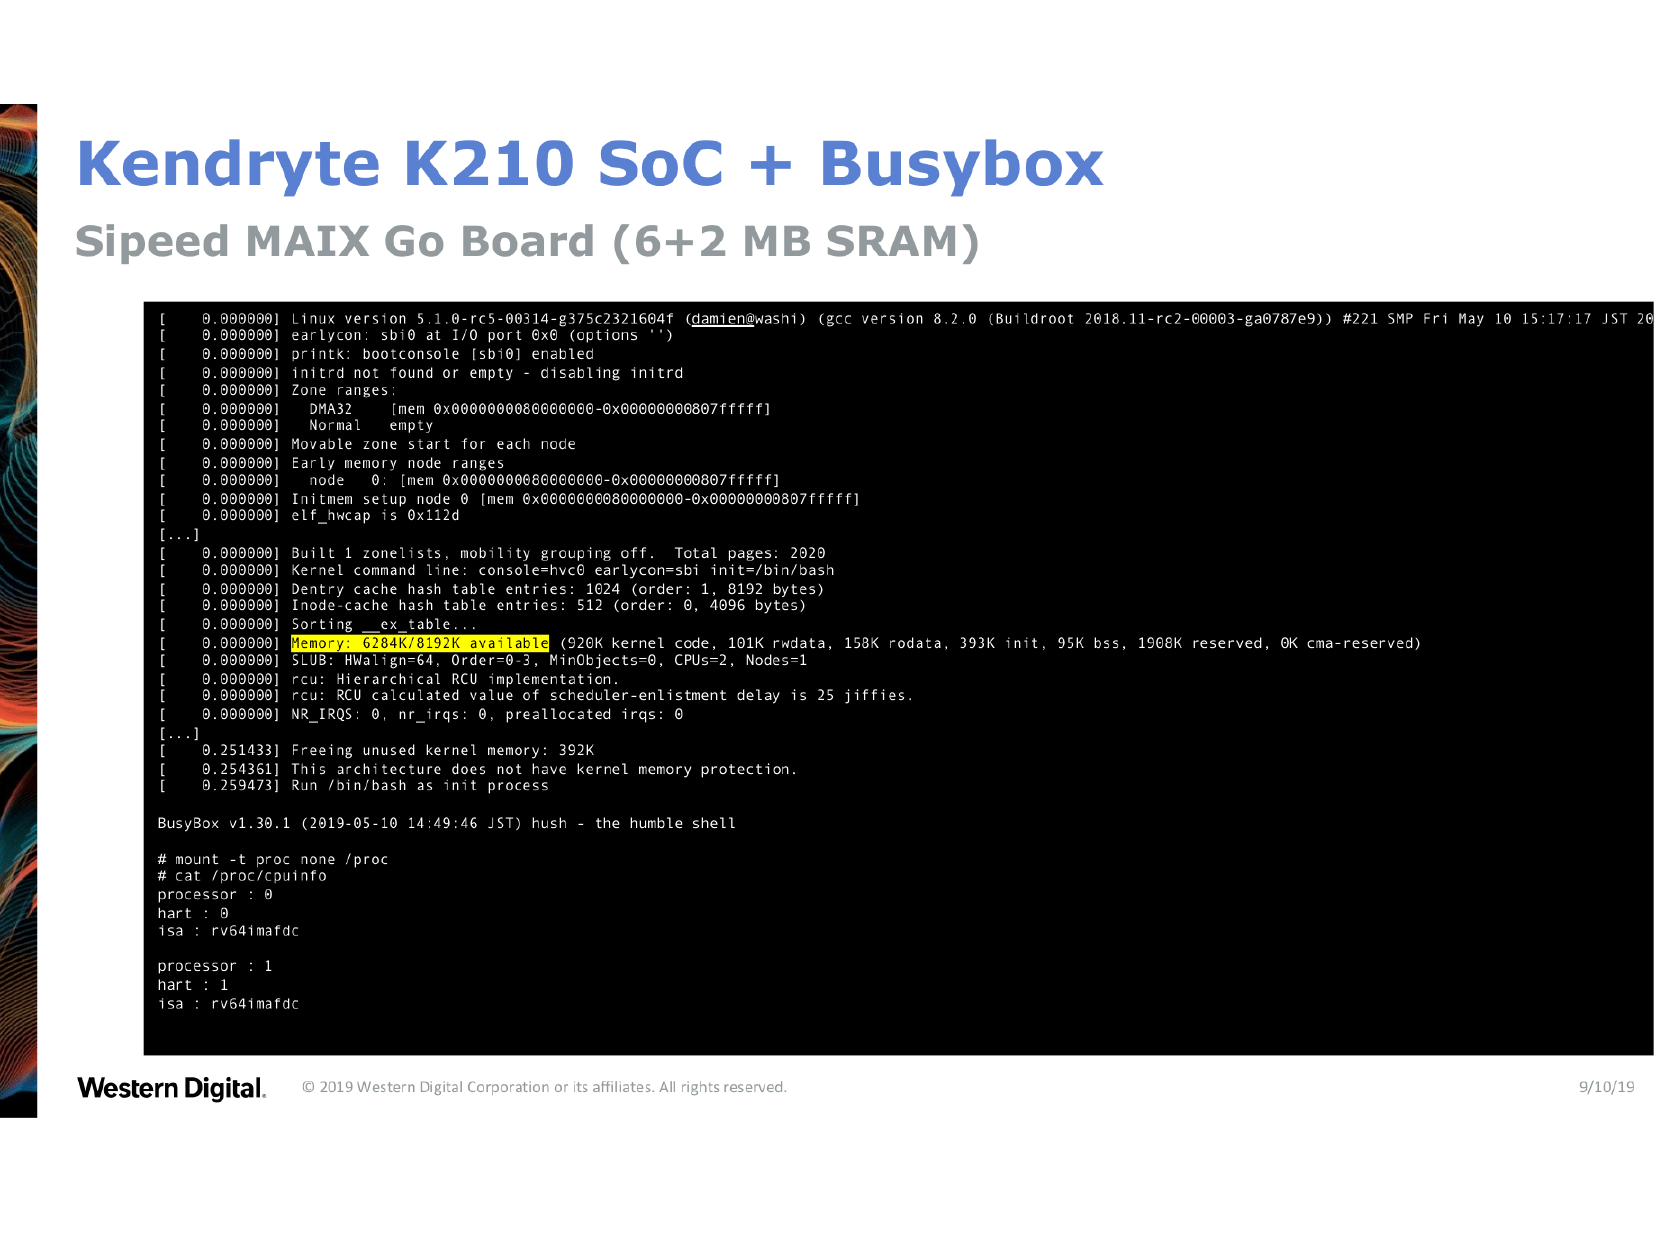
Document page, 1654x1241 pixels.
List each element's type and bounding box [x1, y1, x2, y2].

picture [0, 104, 1654, 1118]
